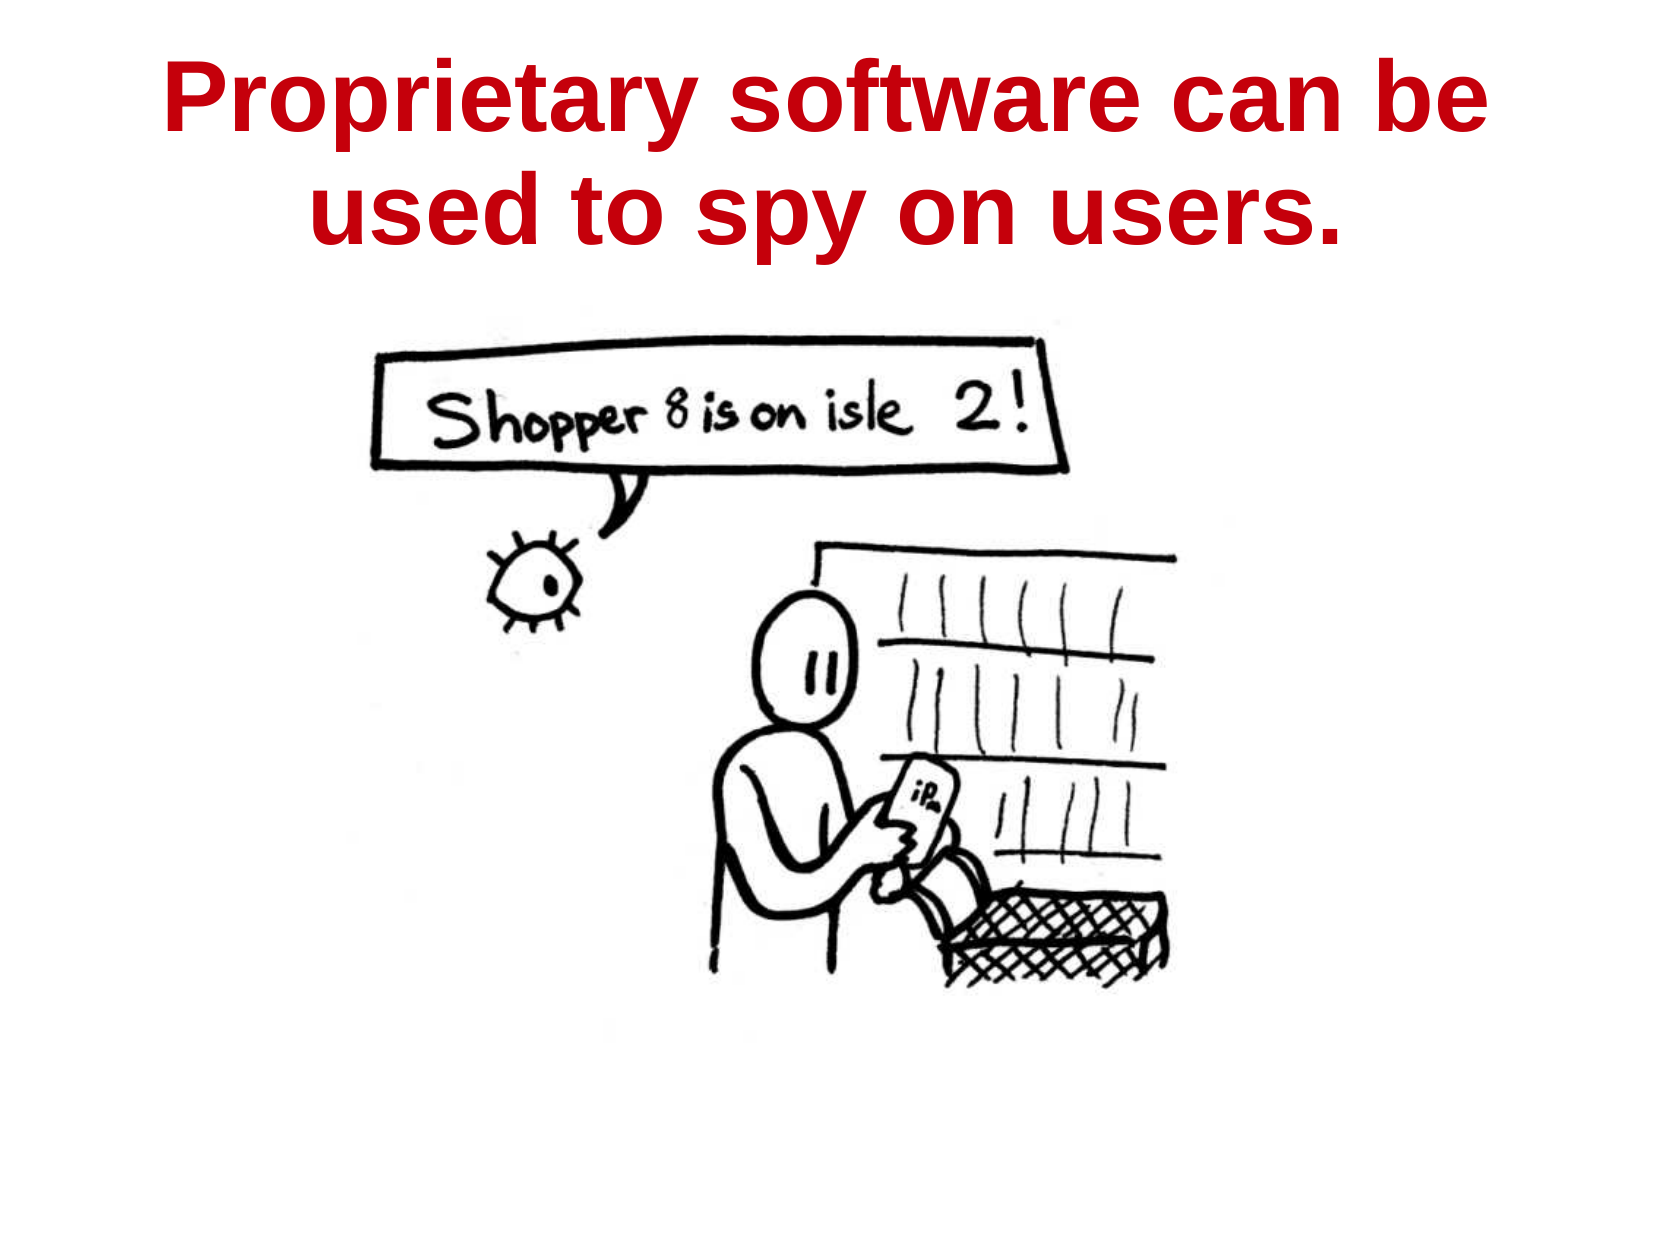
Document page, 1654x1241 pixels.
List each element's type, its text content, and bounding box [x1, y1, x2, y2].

title Proprietary software can be used to spy on users. [82, 28, 1571, 278]
picture [335, 305, 1246, 1051]
